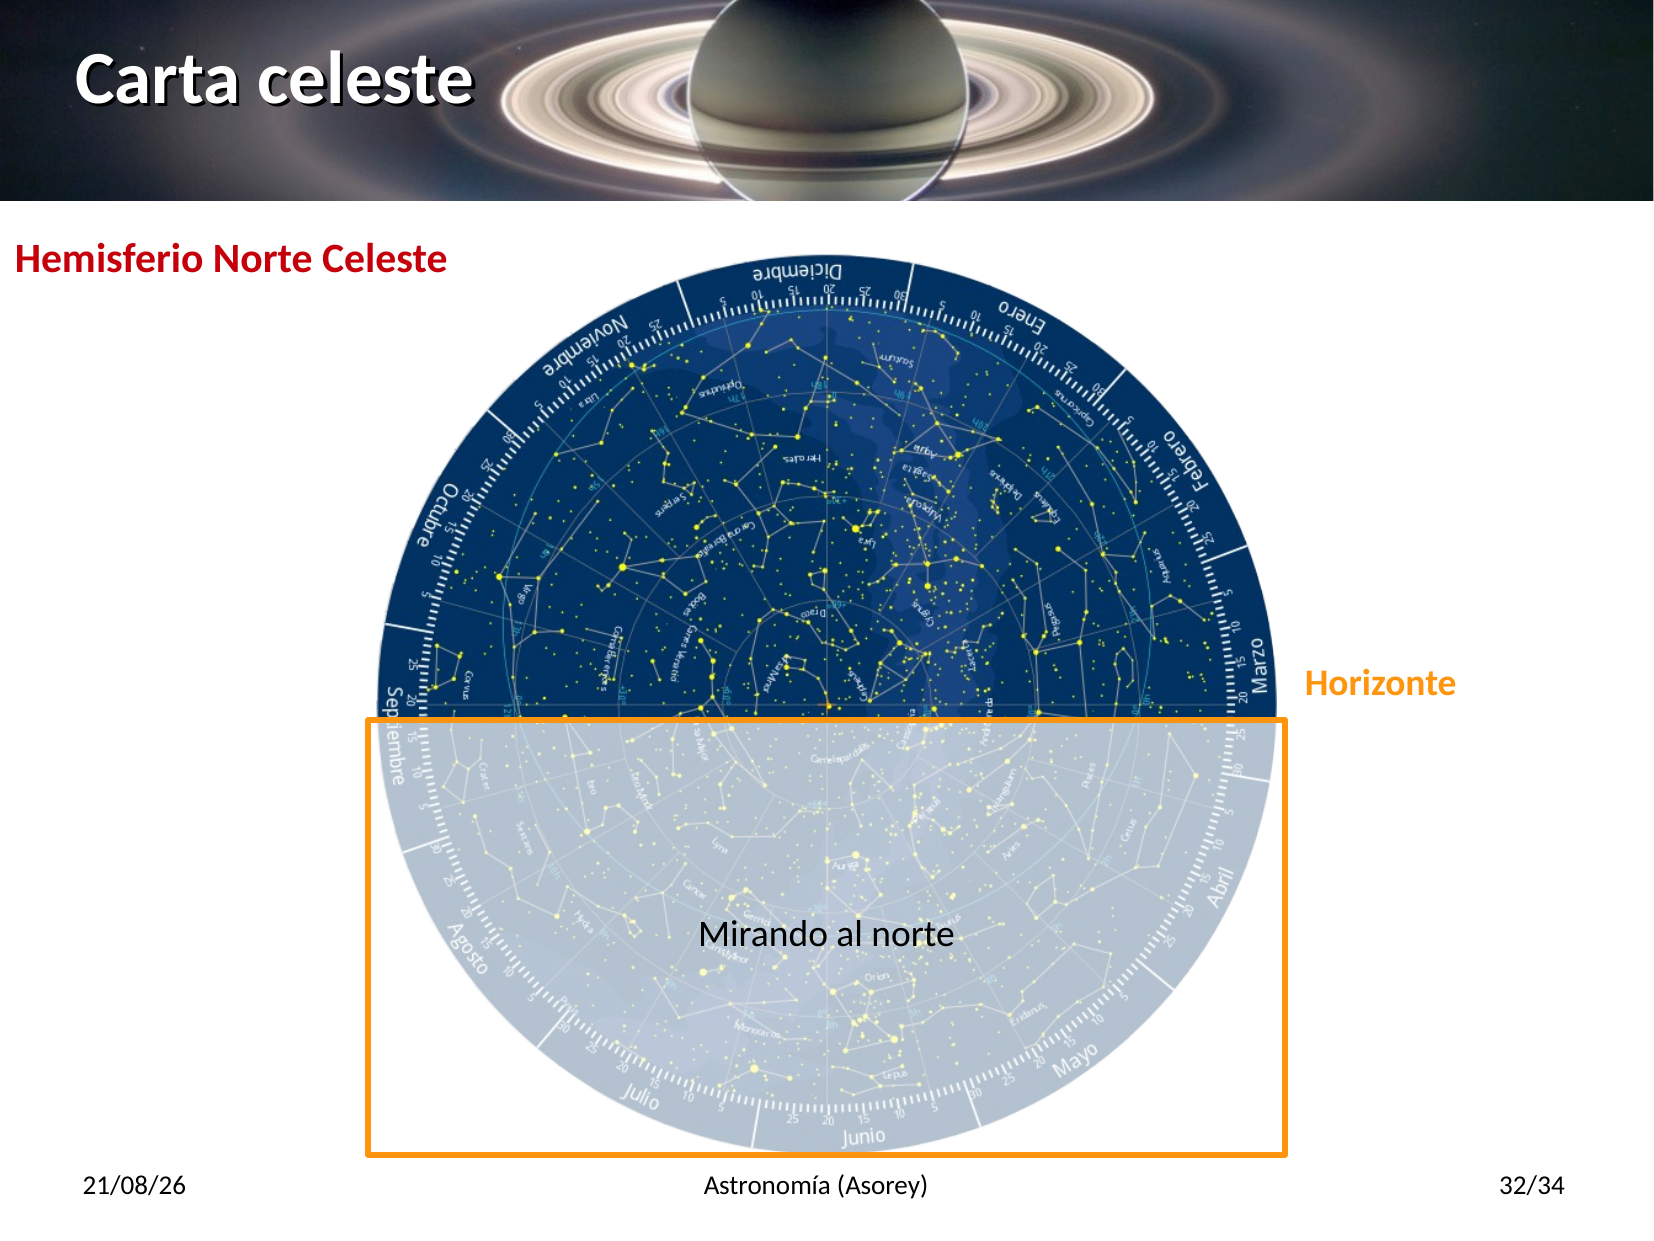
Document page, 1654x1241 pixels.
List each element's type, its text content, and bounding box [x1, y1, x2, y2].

text_box Mirando al norte [368, 720, 1286, 1156]
text_box Hemisferio Norte Celeste [0, 234, 466, 301]
picture [376, 254, 1277, 720]
title Carta celeste [75, 19, 1564, 151]
text_box Horizonte [1290, 660, 1474, 721]
picture [0, 0, 1654, 201]
